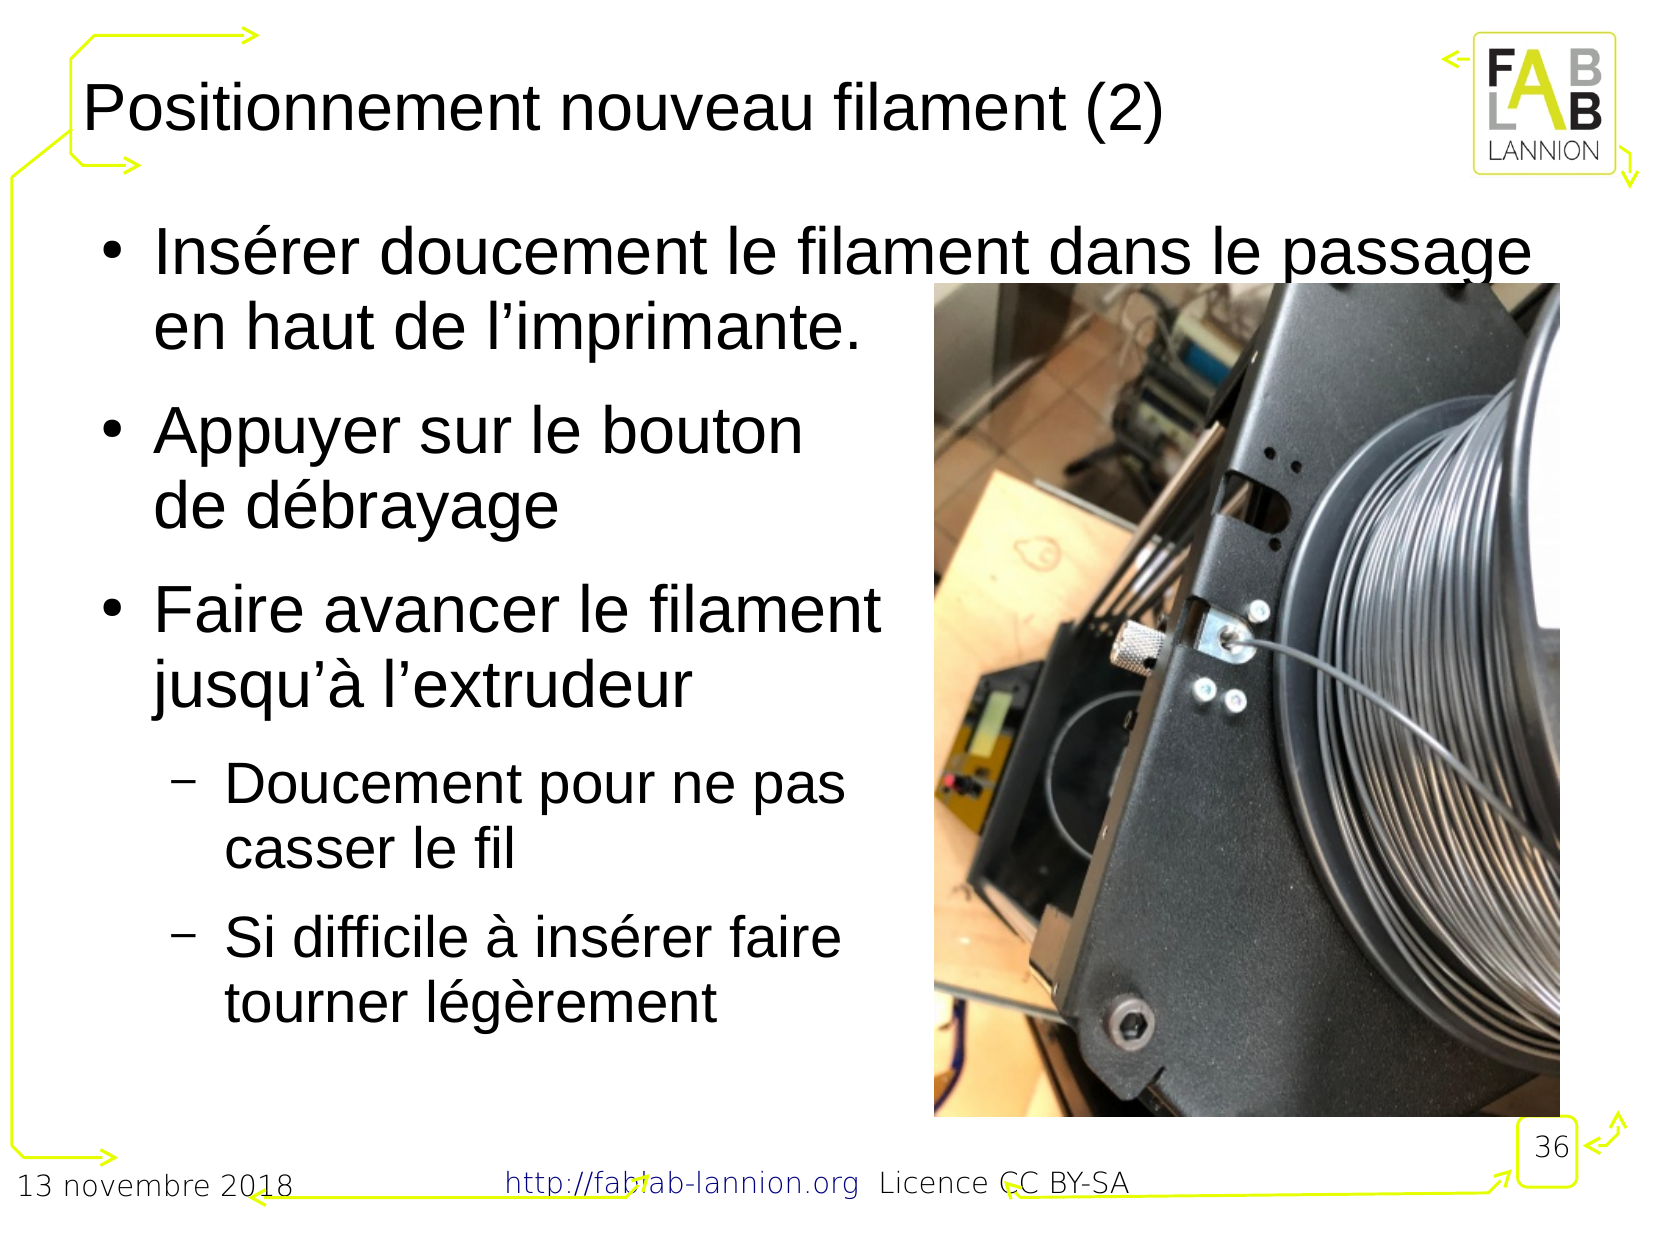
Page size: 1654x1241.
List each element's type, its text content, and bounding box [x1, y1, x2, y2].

picture [1470, 29, 1619, 178]
title Positionnement nouveau filament (2) [82, 49, 1441, 166]
list Insérer doucement le filament dans le passage en haut de l’imprimante. Appuyer sur le bouton de débrayage Faire avancer le filament jusqu’à l’extrudeur Doucement pour ne pas casser le fil Si difficile à insérer faire tourner légèrement [82, 213, 1571, 1040]
picture [934, 283, 1560, 1117]
